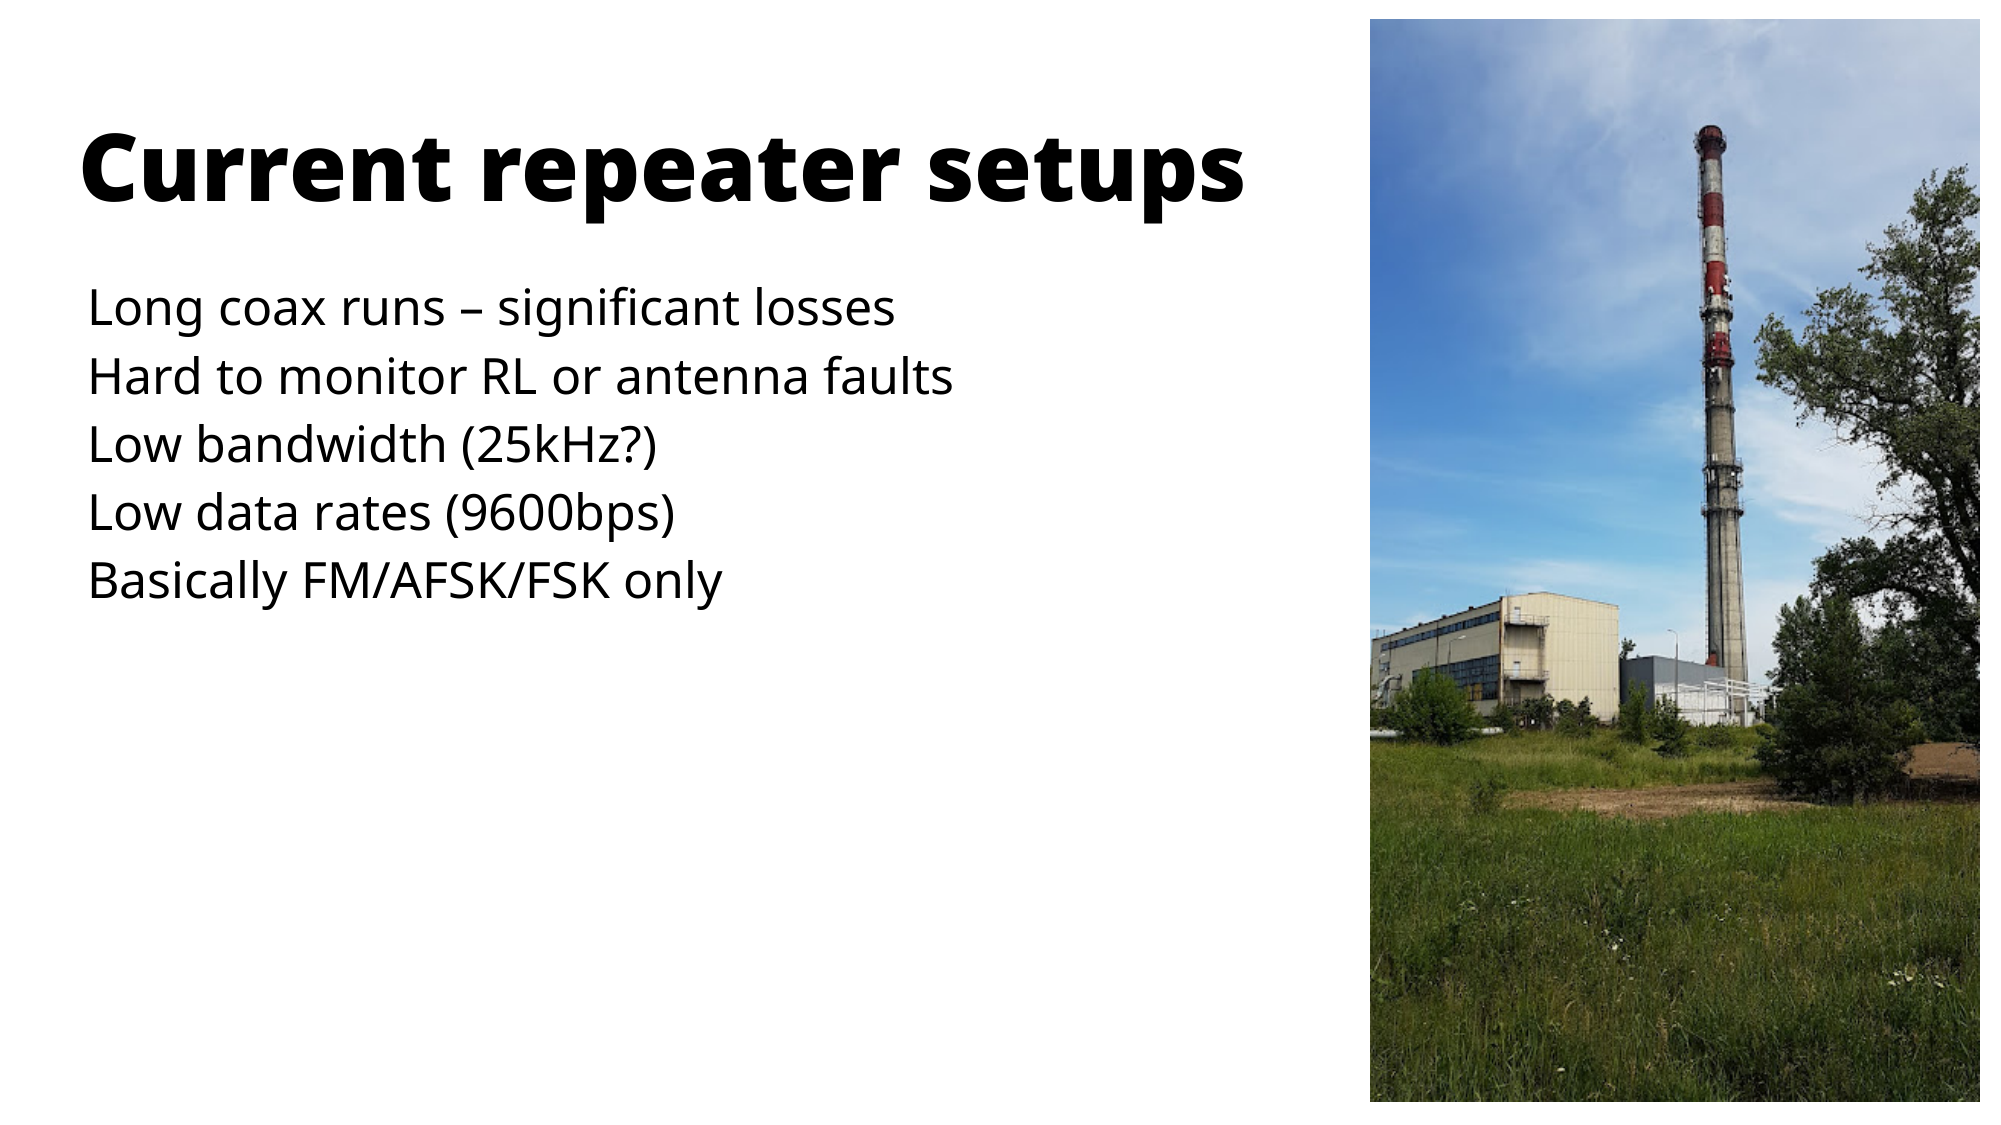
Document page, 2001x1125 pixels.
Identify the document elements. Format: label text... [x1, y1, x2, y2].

text_box Current repeater setups [78, 101, 1370, 234]
text_box Long coax runs – significant losses Hard to monitor RL or antenna faults Low bandwidth (25kHz?) Low data rates (9600bps) Basically FM/AFSK/FSK only [87, 272, 1370, 1066]
picture [1370, 19, 1980, 1103]
